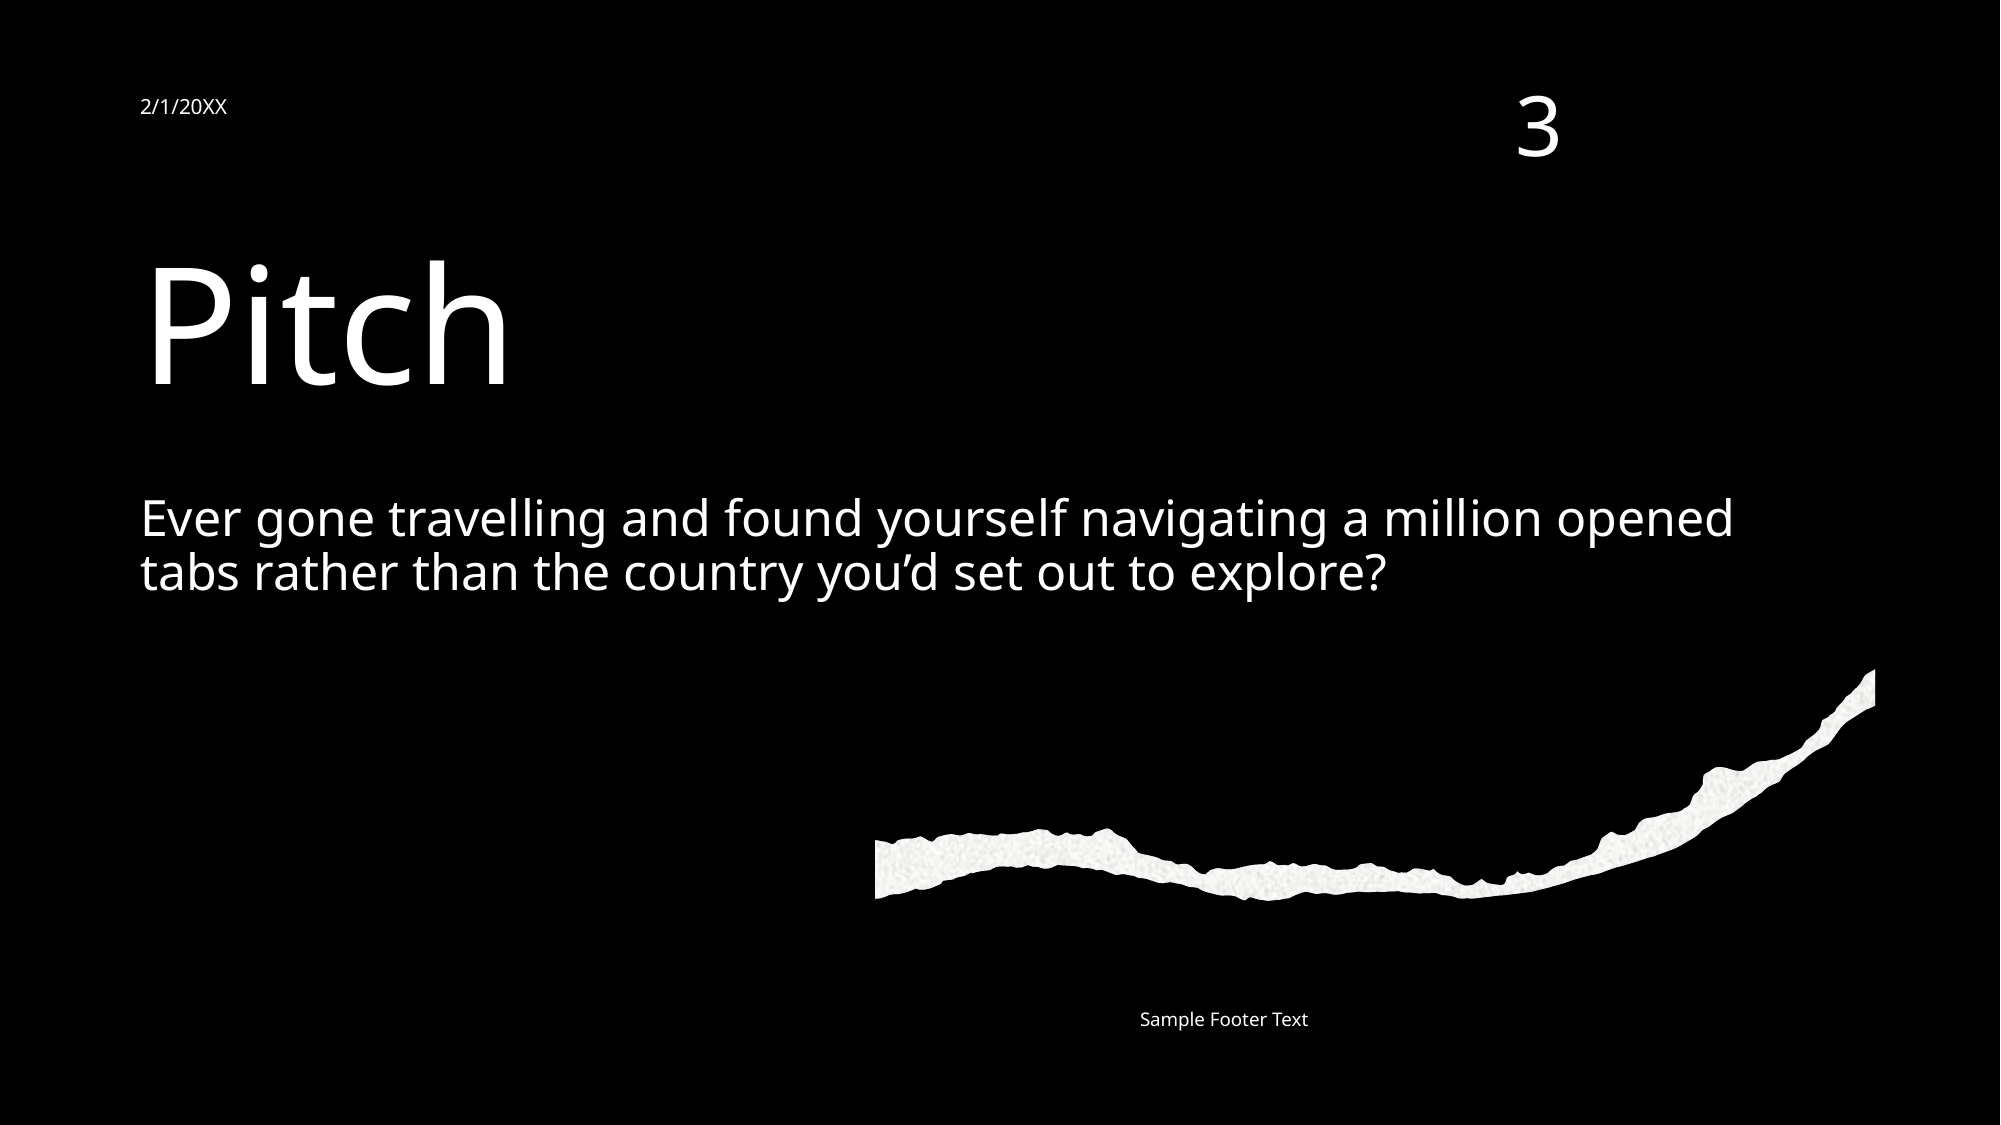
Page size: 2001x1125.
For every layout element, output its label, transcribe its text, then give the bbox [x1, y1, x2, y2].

text_box ‹#› [1500, 65, 1876, 191]
text_box 2/1/20XX [125, 65, 626, 126]
text_box Sample Footer Text [1125, 999, 1876, 1060]
list Ever gone travelling and found yourself navigating a million opened tabs rather than the country you’d set out to explore? [125, 485, 1771, 861]
title Pitch [124, 236, 1264, 563]
